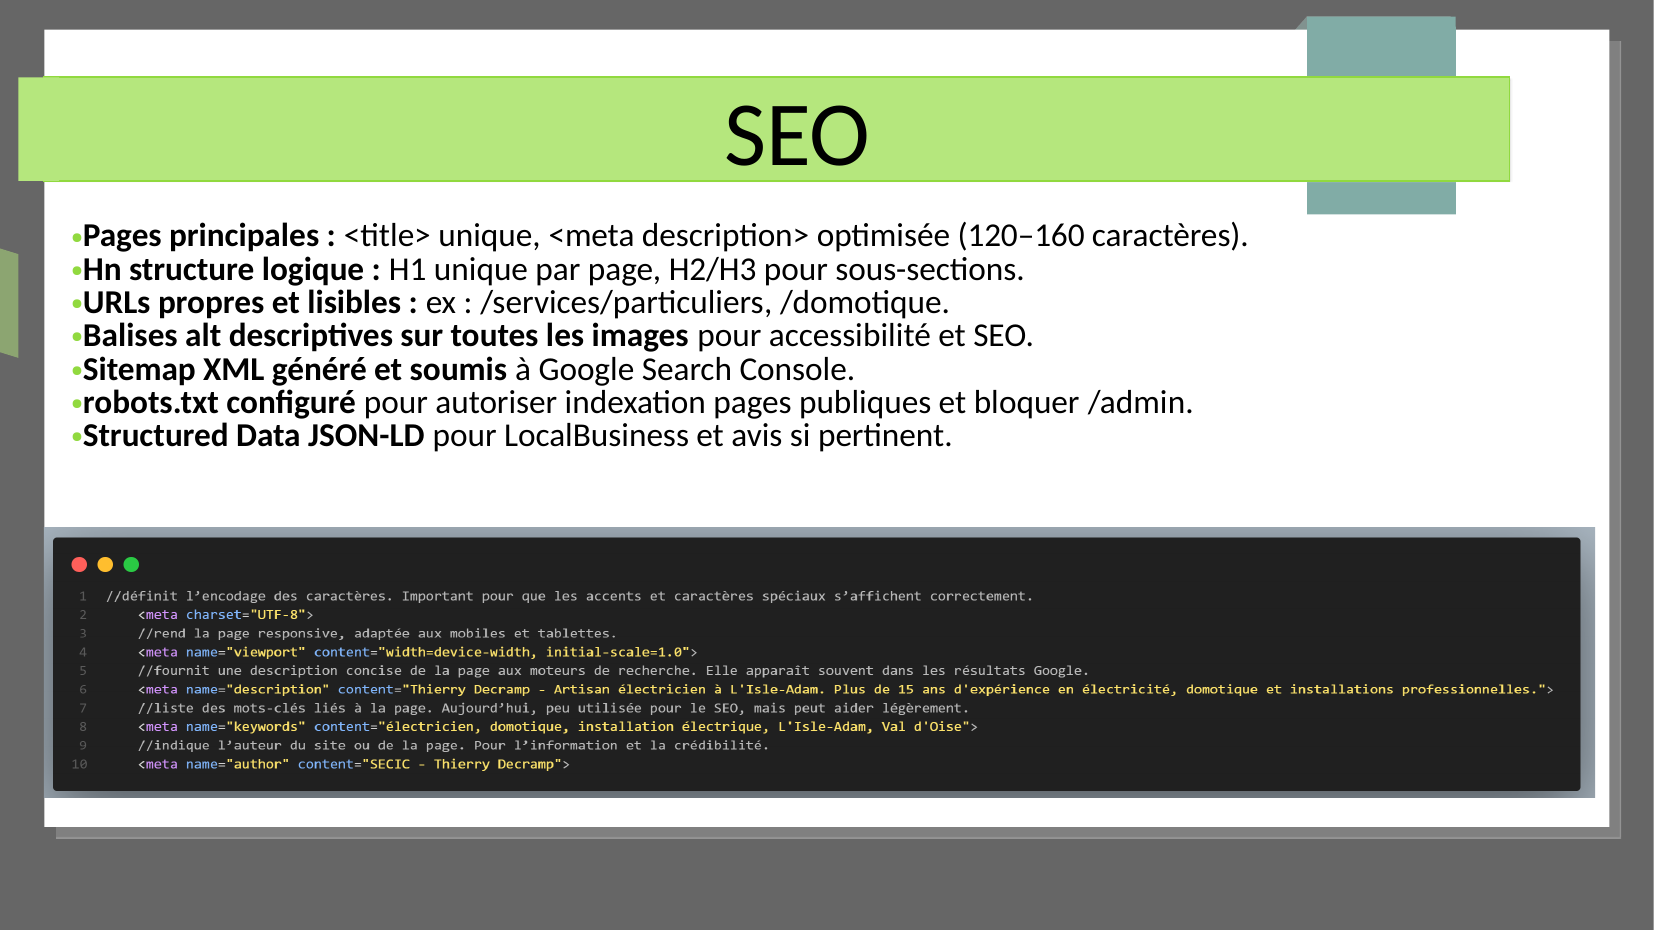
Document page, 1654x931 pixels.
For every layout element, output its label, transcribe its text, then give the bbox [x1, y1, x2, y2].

text_box Pages principales : <title> unique, <meta description> optimisée (120–160 caractères). Hn structure logique : H1 unique par page, H2/H3 pour sous-sections. URLs propres et lisibles : ex : /services/particuliers, /domotique. Balises alt descriptives sur toutes les images pour accessibilité et SEO. Sitemap XML généré et soumis à Google Search Console. robots.txt configuré pour autoriser indexation pages publiques et bloquer /admin. Structured Data JSON-LD pour LocalBusiness et avis si pertinent. [56, 214, 1278, 518]
picture [43, 527, 1596, 798]
title SEO [88, 73, 1506, 178]
